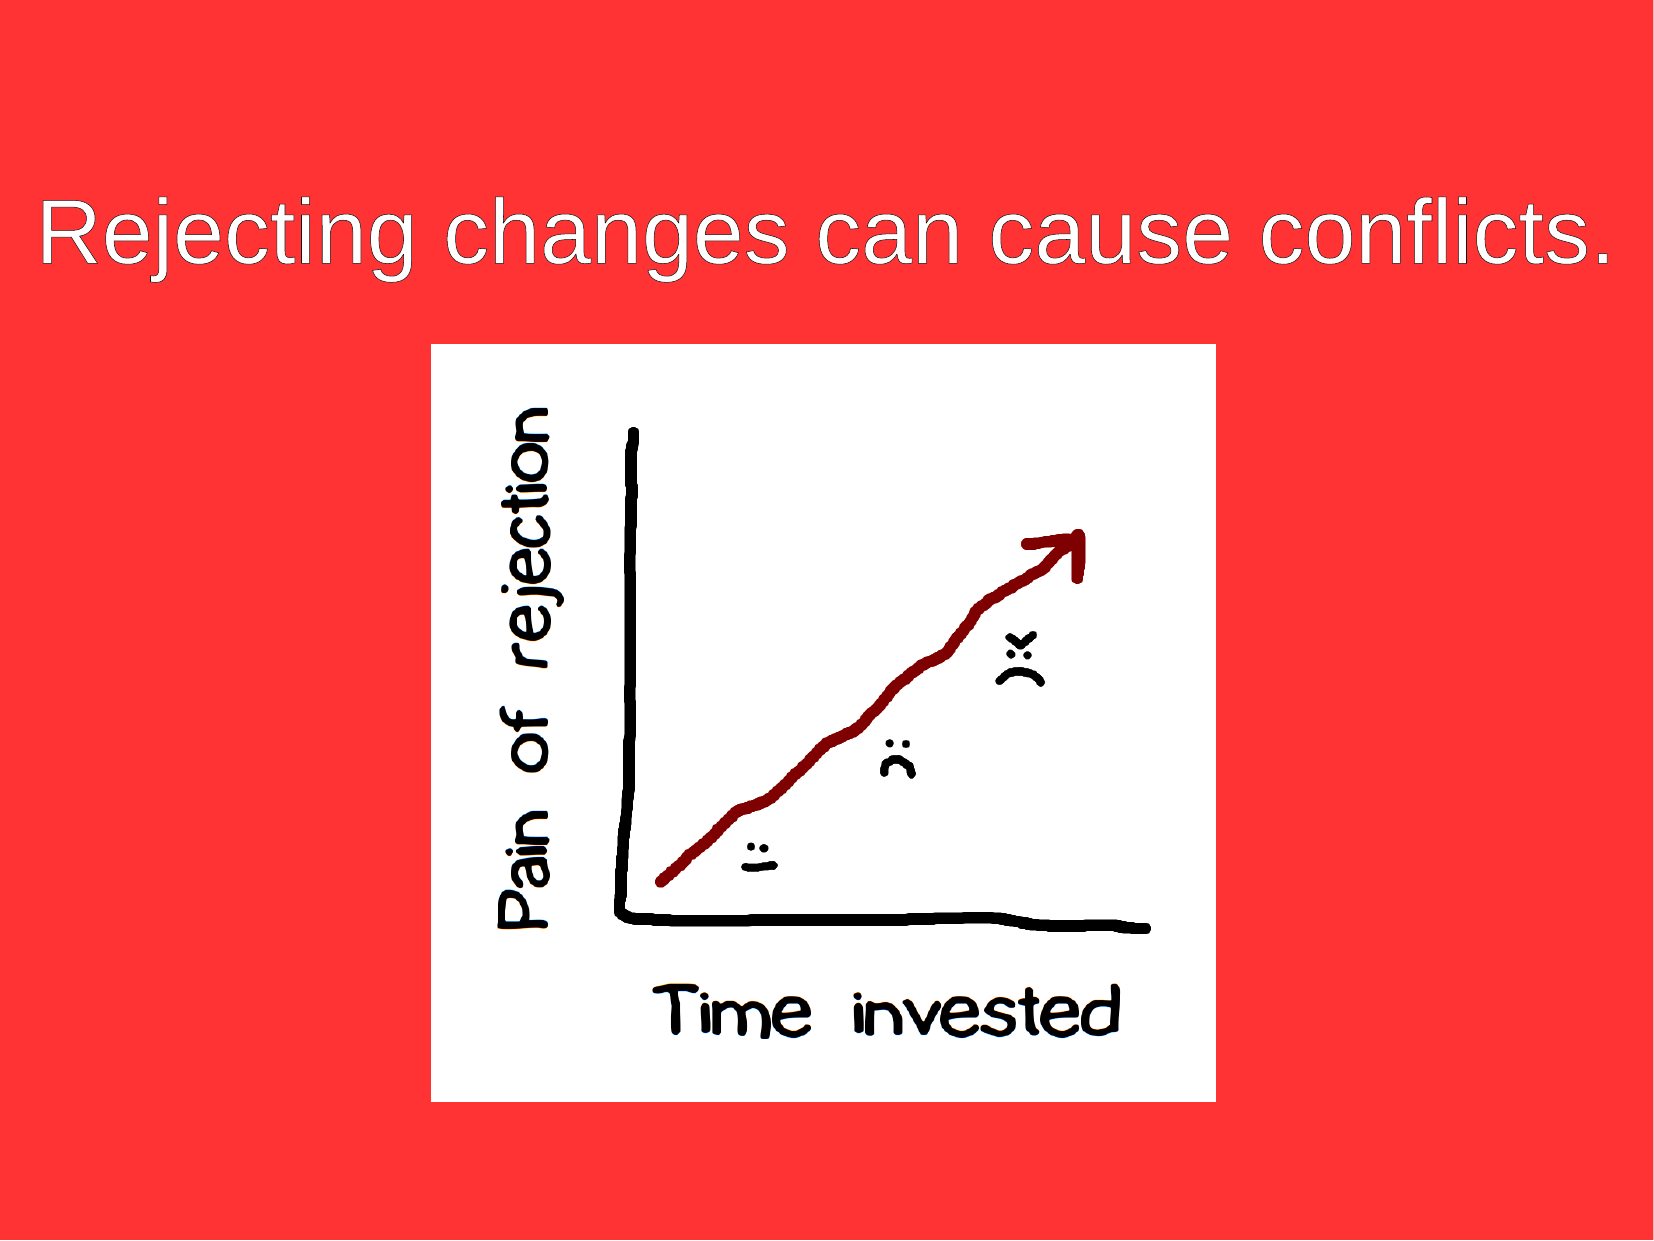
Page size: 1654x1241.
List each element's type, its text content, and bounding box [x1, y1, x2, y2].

title Rejecting changes can cause conflicts. [0, 128, 1654, 336]
picture [431, 344, 1216, 1102]
